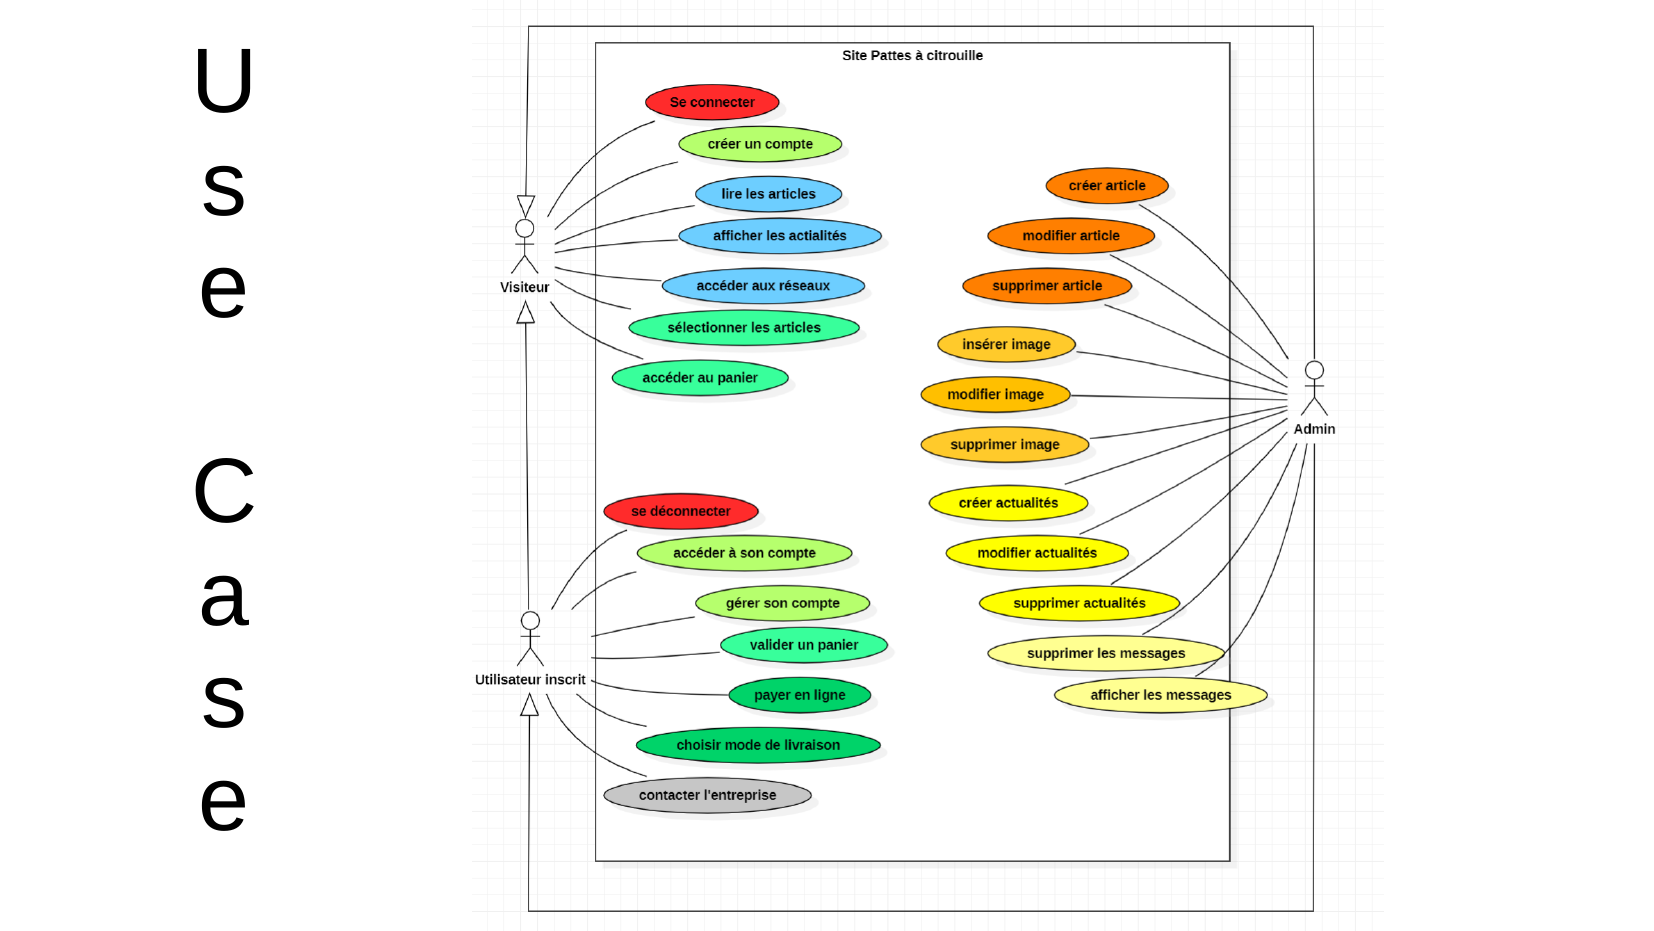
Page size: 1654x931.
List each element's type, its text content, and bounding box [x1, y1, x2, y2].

title Use Case [177, 29, 272, 850]
picture [472, 0, 1384, 931]
